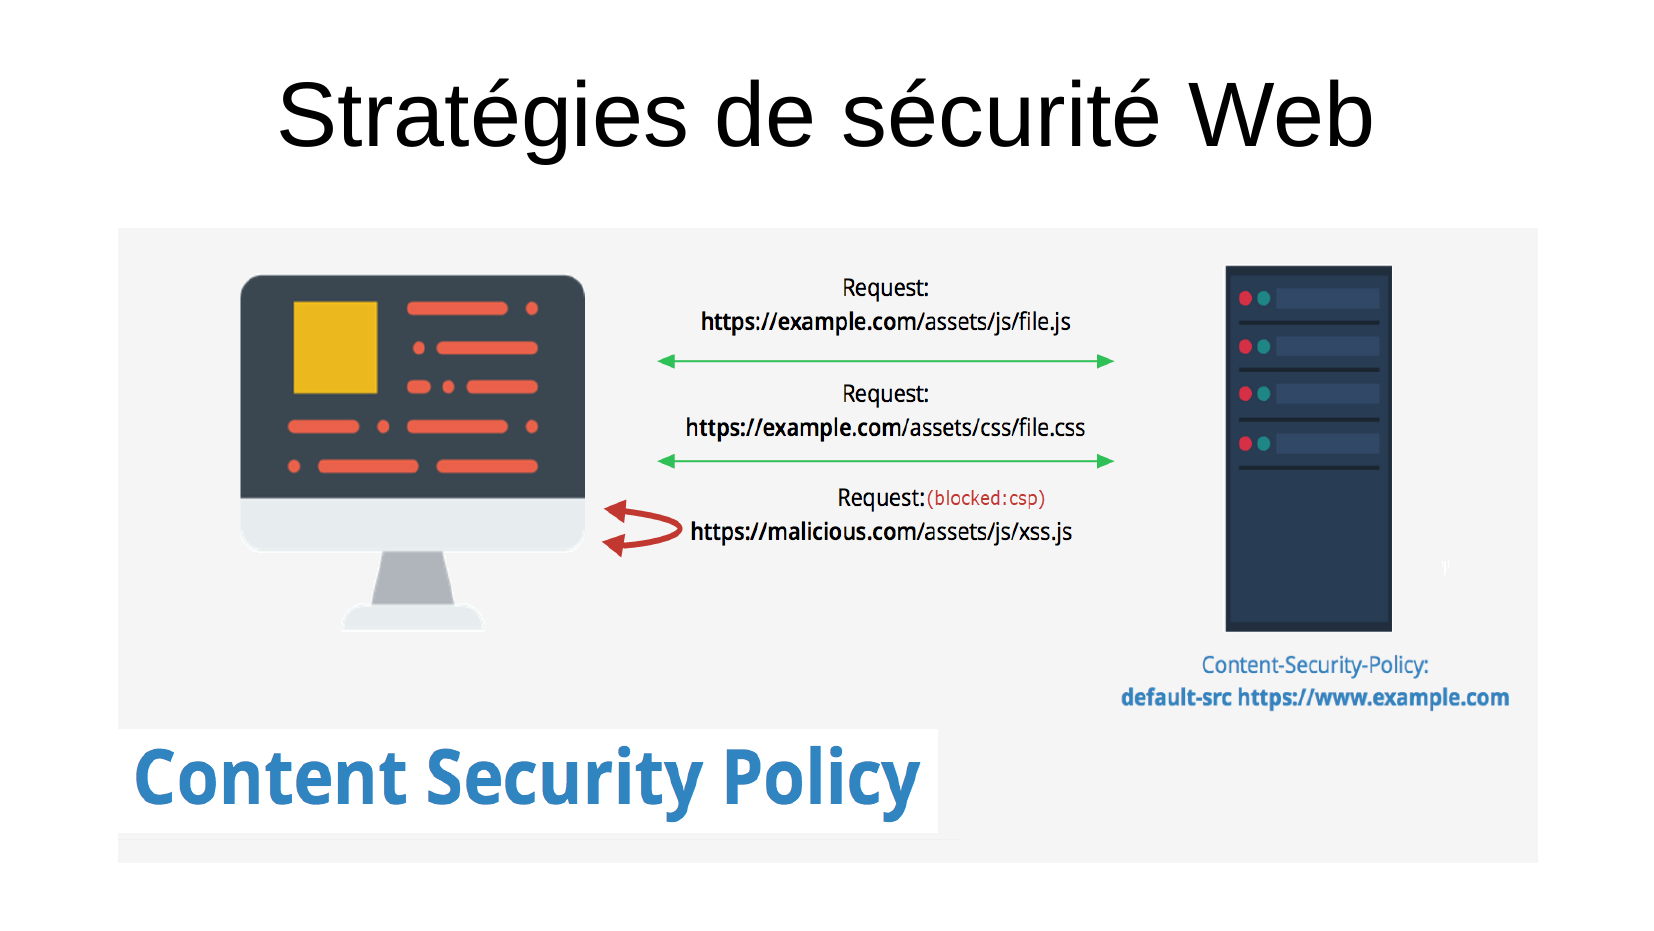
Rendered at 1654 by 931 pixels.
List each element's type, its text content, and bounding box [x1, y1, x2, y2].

picture [118, 228, 1538, 863]
title Stratégies de sécurité Web [82, 37, 1571, 193]
